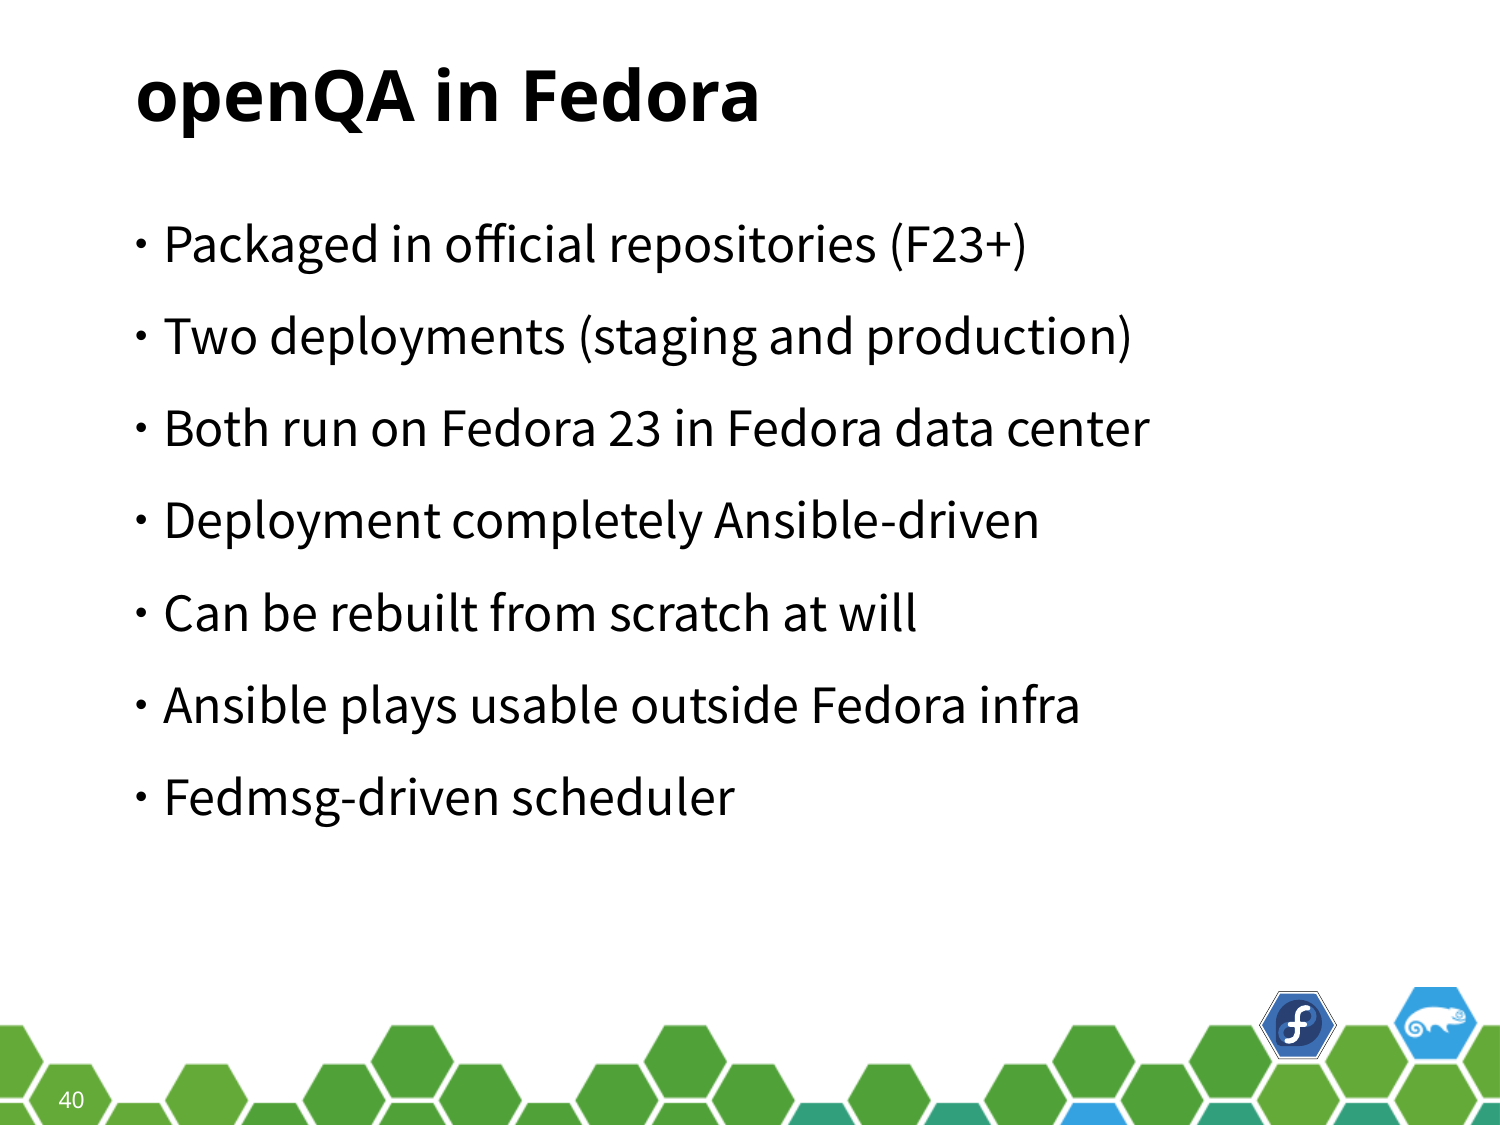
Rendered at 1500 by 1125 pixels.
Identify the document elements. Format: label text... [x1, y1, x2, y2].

picture [0, 987, 1500, 1125]
title openQA in Fedora [135, 12, 1372, 175]
list Packaged in official repositories (F23+) Two deployments (staging and production) Both run on Fedora 23 in Fedora data center Deployment completely Ansible-driven Can be rebuilt from scratch at will Ansible plays usable outside Fedora infra Fedmsg-driven scheduler [135, 208, 1372, 862]
